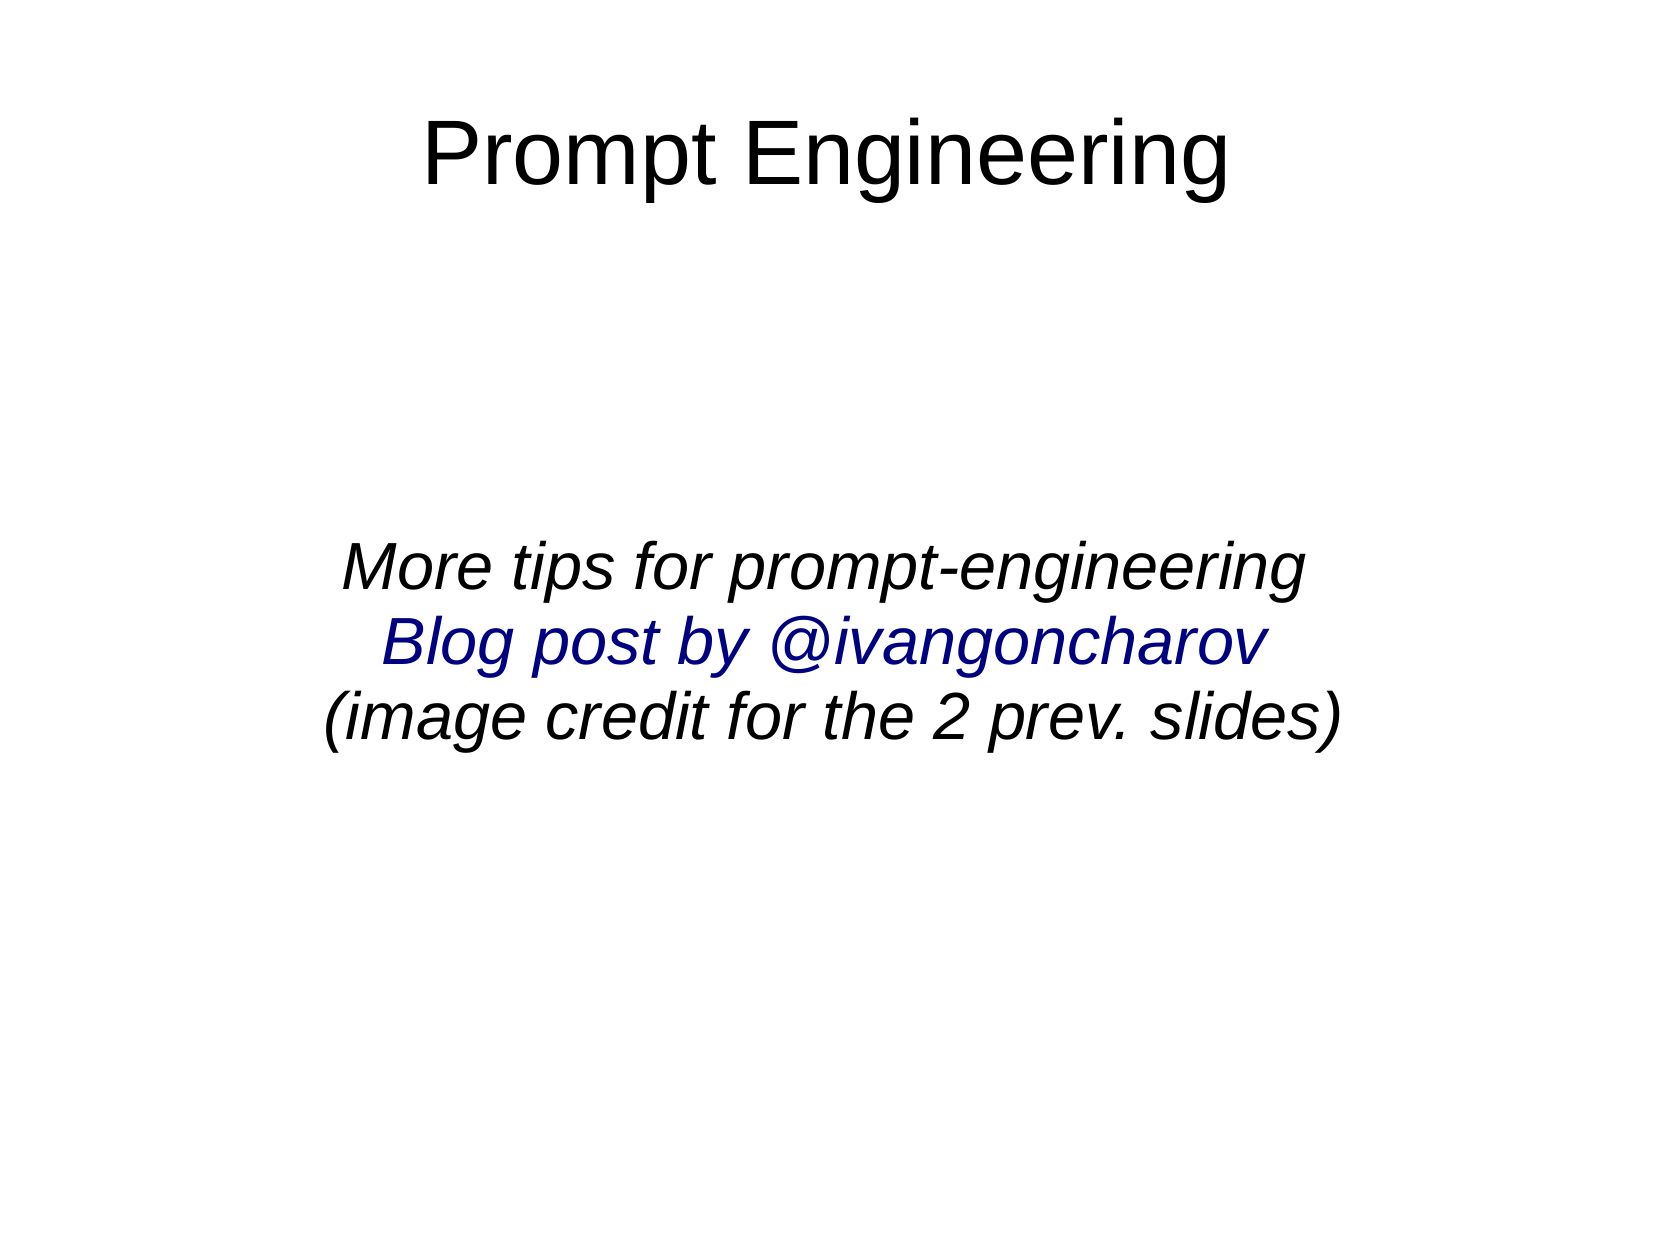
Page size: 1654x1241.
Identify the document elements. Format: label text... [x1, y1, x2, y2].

title Prompt Engineering [82, 49, 1571, 257]
subtitle More tips for prompt-engineering Blog post by @ivangoncharov (image credit for the 2 prev. slides) [90, 281, 1579, 1002]
